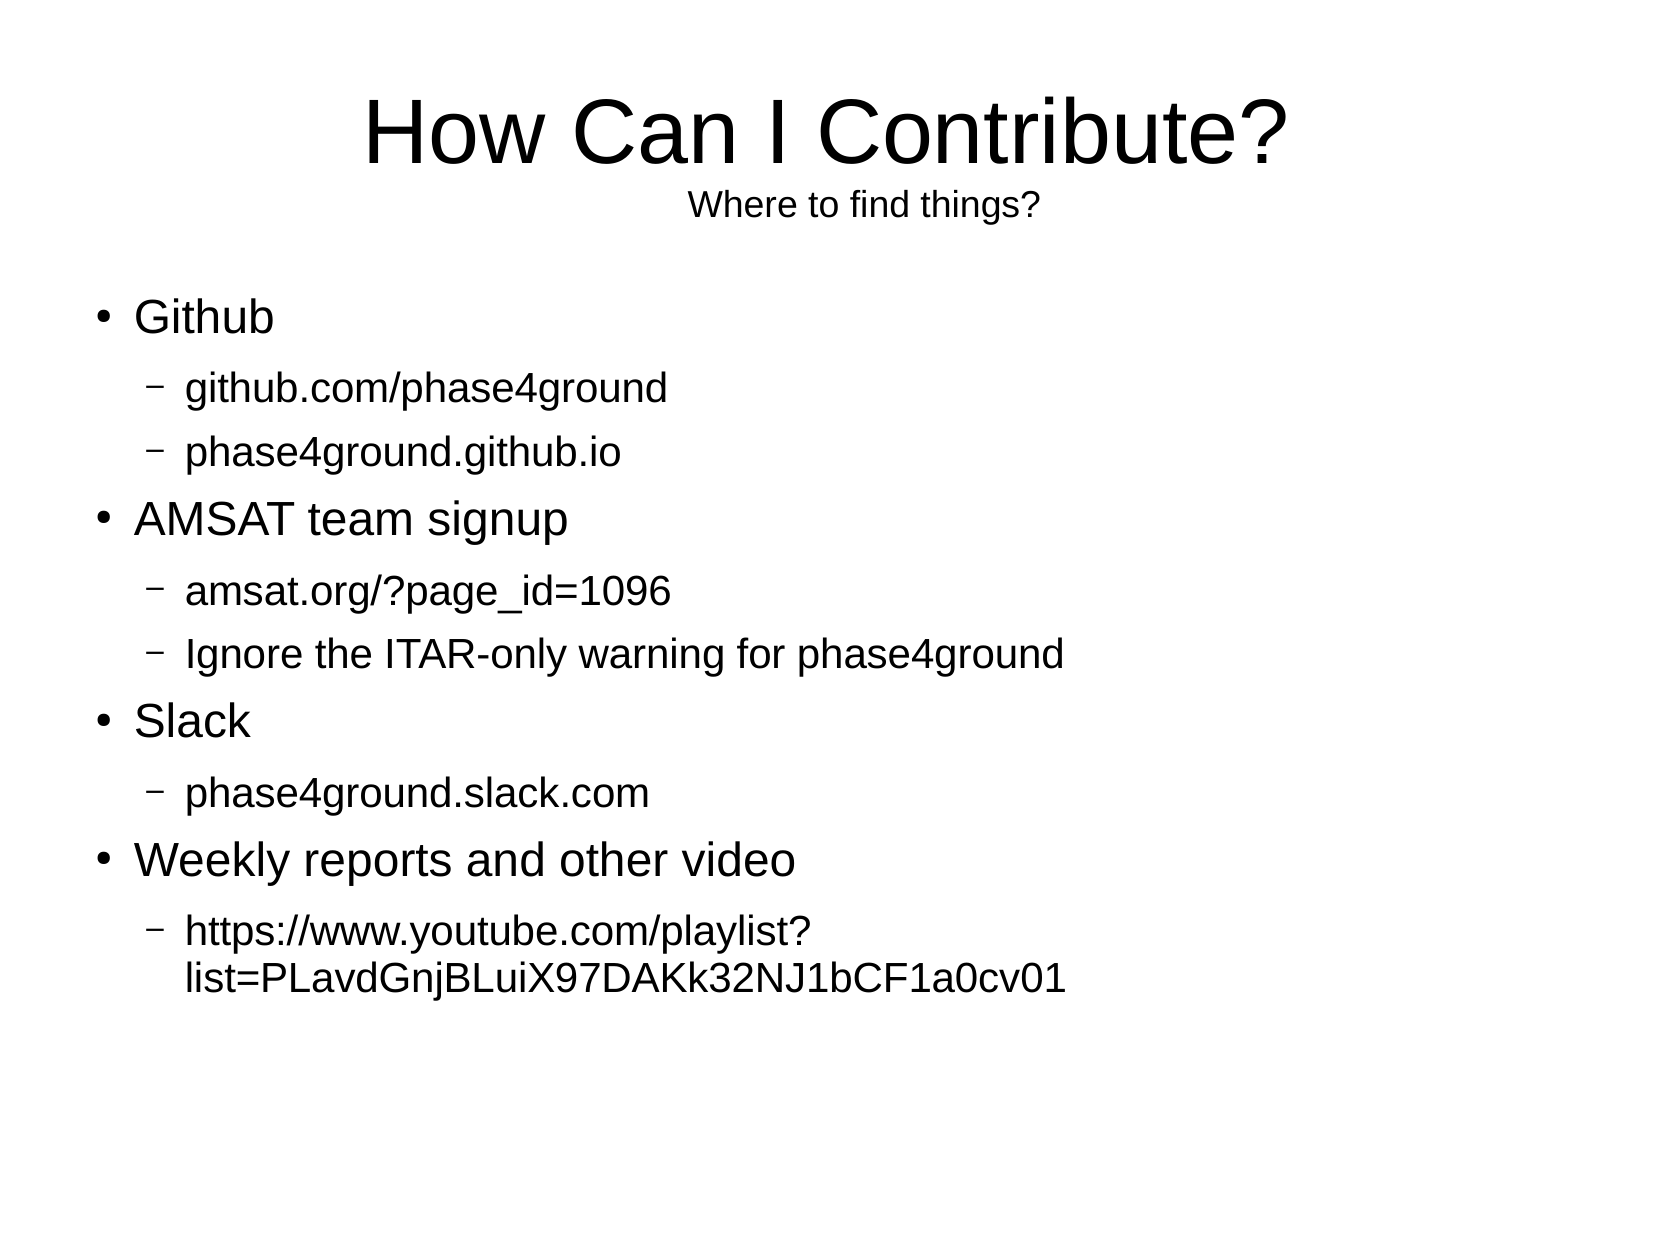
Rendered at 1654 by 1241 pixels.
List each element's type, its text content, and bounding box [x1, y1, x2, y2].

list Github github.com/phase4ground phase4ground.github.io AMSAT team signup amsat.org/?page_id=1096 Ignore the ITAR-only warning for phase4ground Slack phase4ground.slack.com Weekly reports and other video https://www.youtube.com/playlist?list=PLavdGnjBLuiX97DAKk32NJ1bCF1a0cv01 [82, 290, 1571, 1010]
title How Can I Contribute? Where to find things? [82, 49, 1571, 257]
